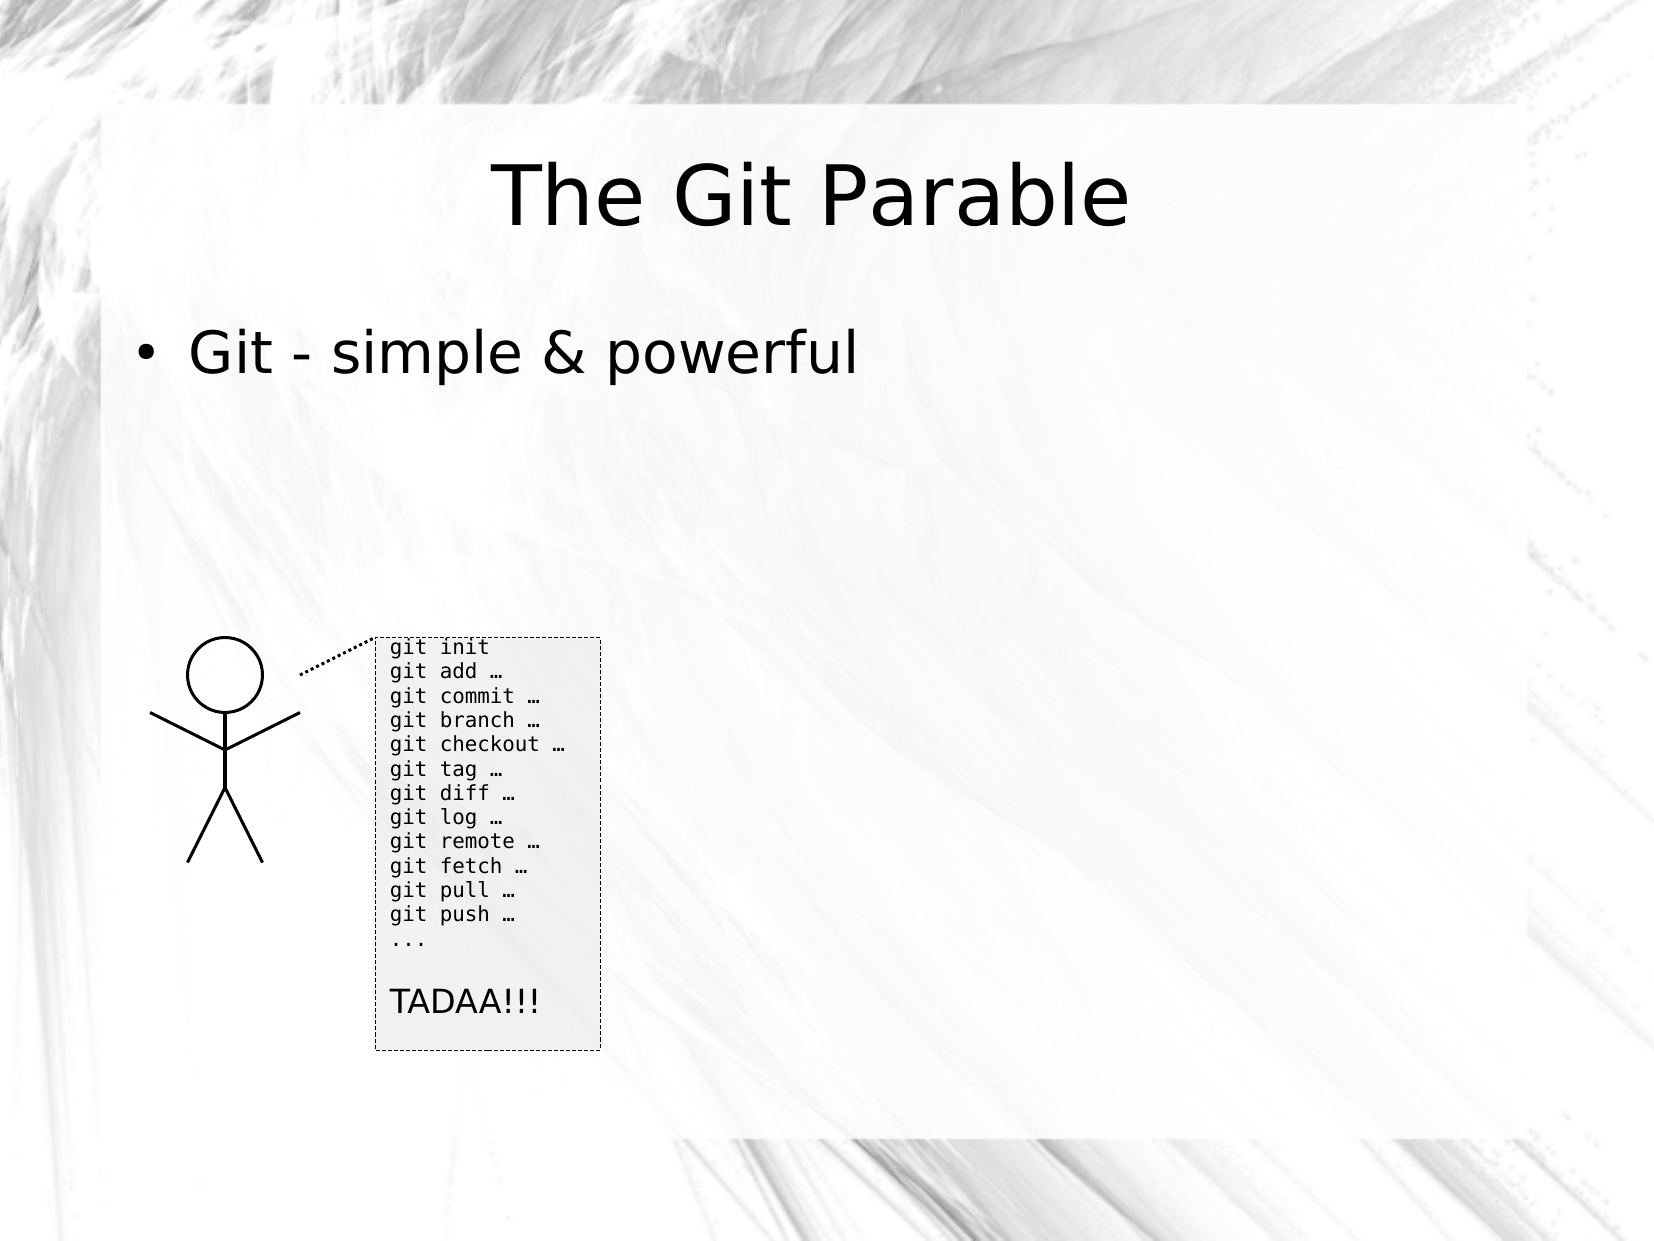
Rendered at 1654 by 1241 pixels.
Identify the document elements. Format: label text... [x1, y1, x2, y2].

text_box [375, 637, 601, 1051]
picture [0, 0, 1654, 1241]
list Git - simple & powerful [118, 319, 1571, 931]
text_box git init git add … git commit … git branch … git checkout … git tag … git diff … git log … git remote … git fetch … git pull … git push … ... [375, 628, 580, 959]
text_box TADAA!!! [375, 975, 557, 1029]
title The Git Parable [118, 112, 1506, 281]
